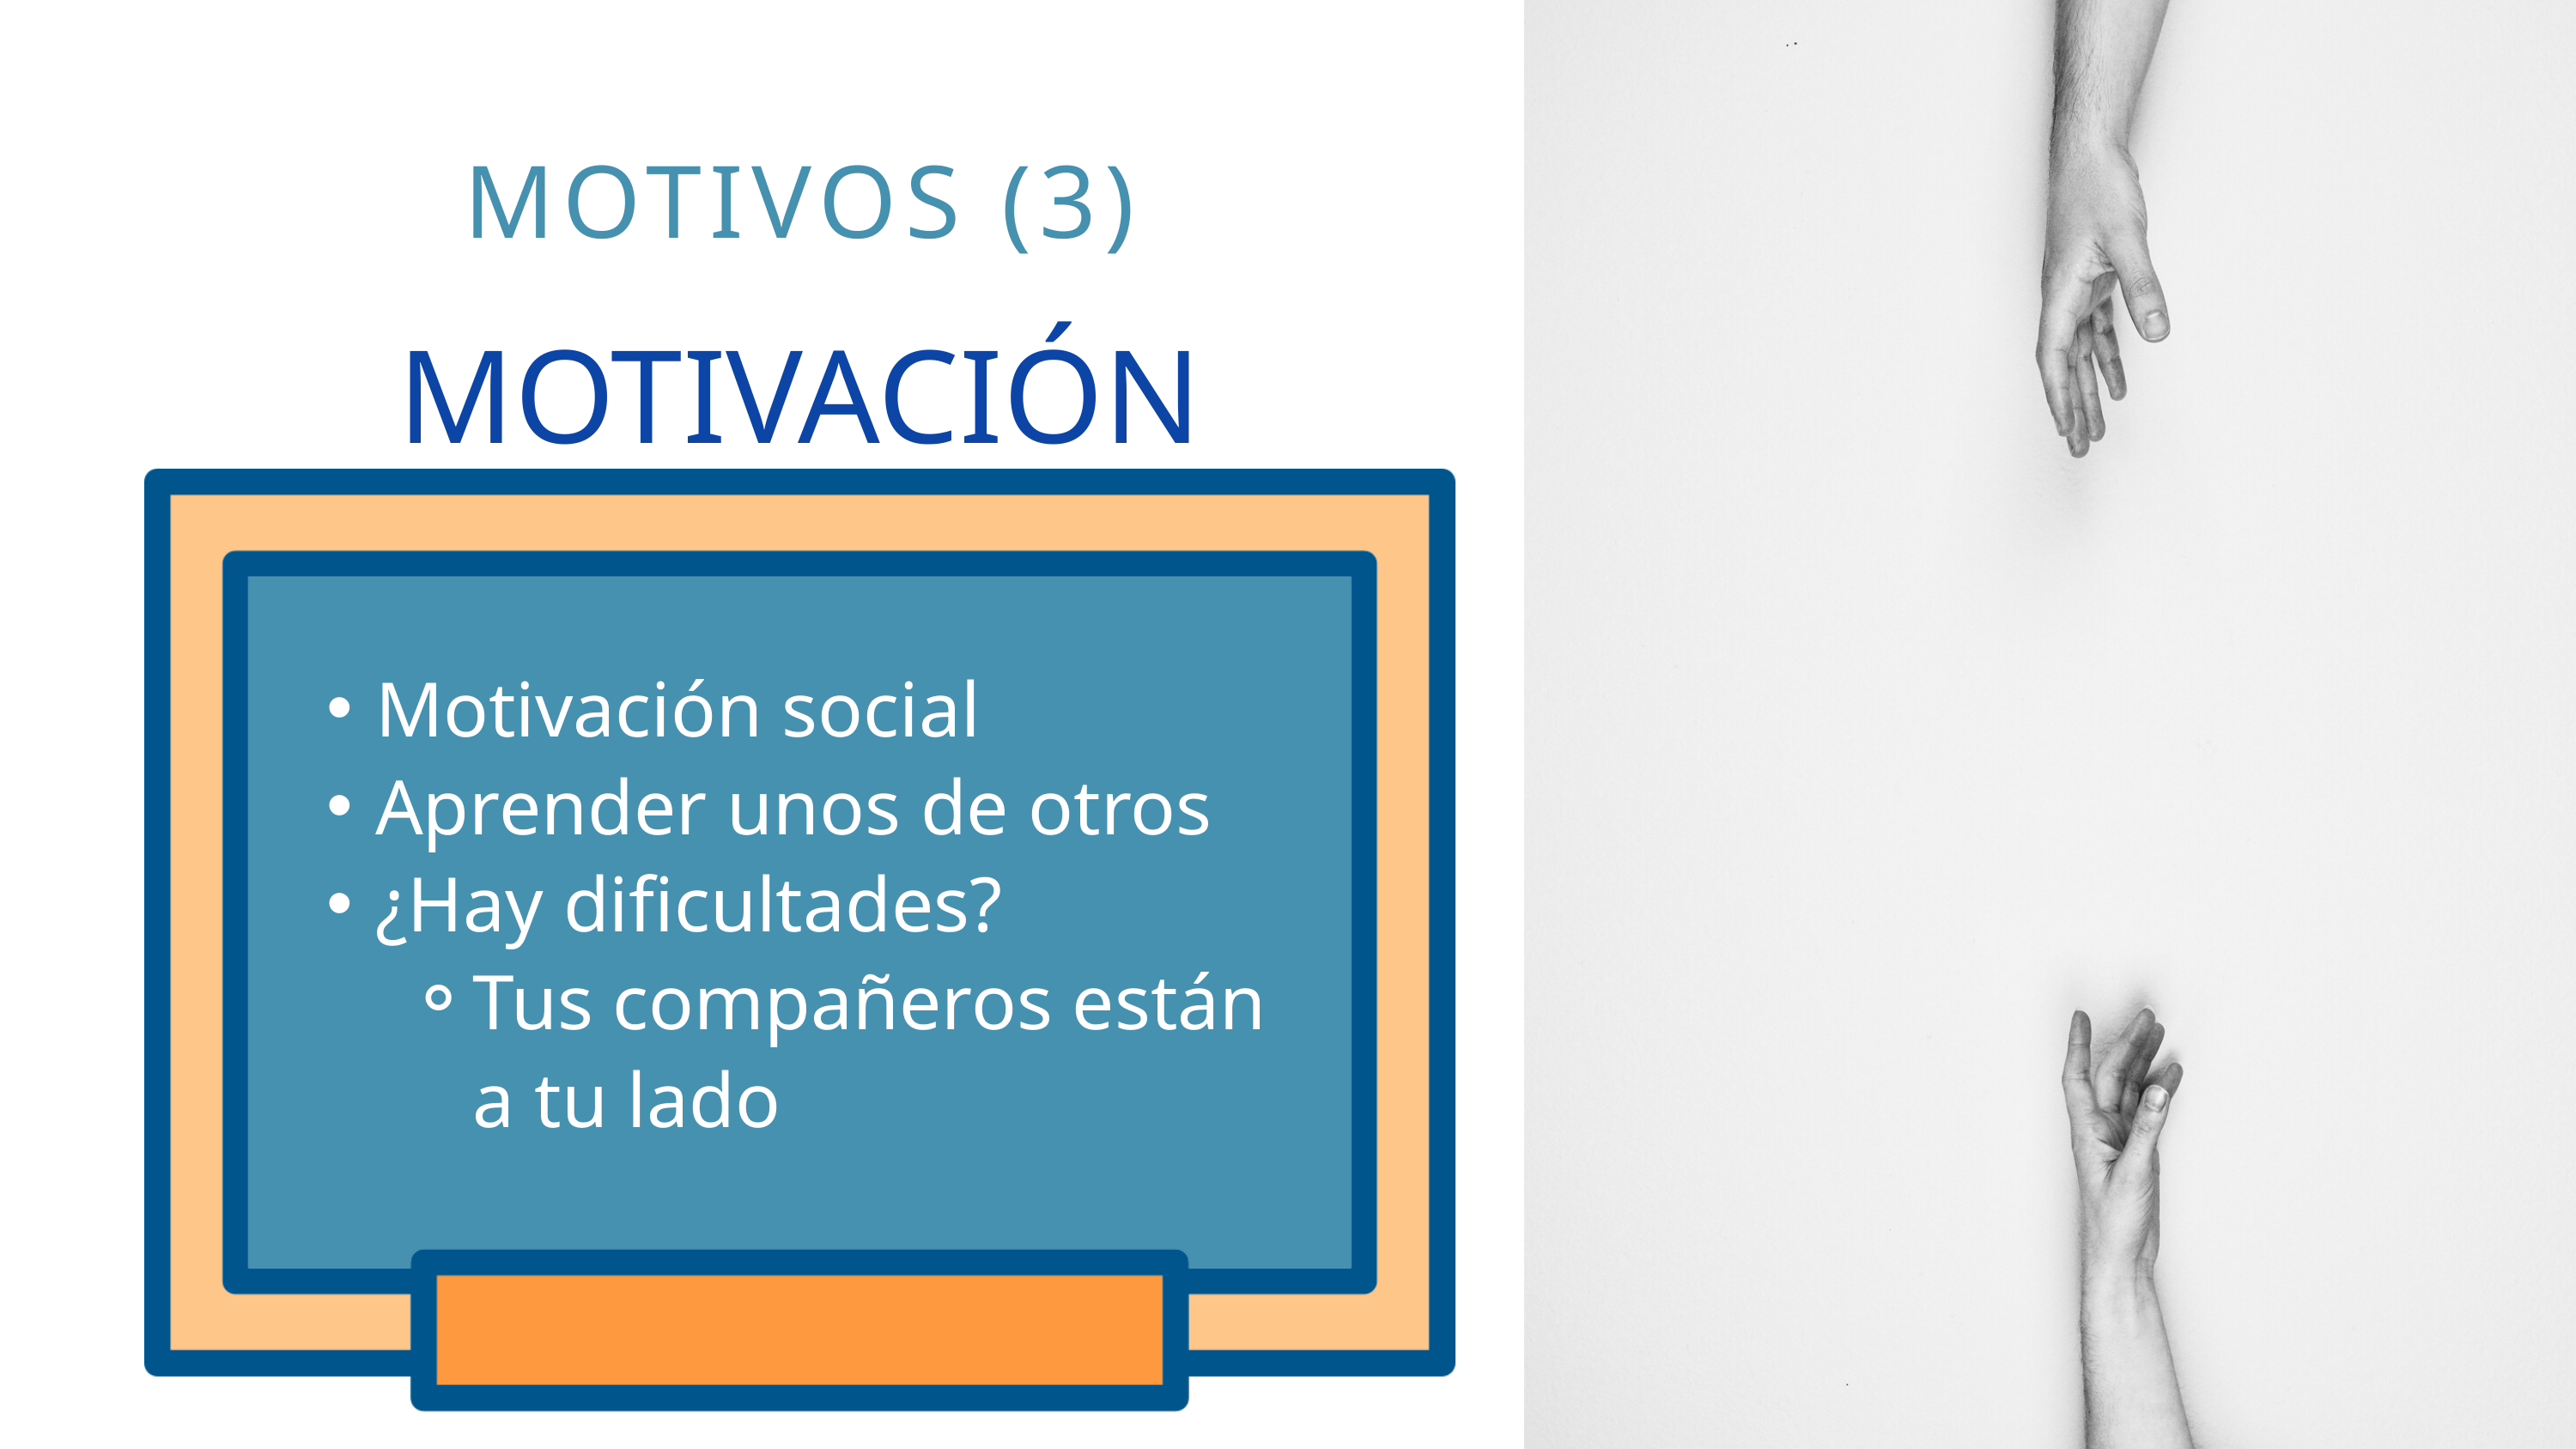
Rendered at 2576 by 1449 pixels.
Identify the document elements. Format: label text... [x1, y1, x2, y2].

text_box Motivación social Aprender unos de otros ¿Hay dificultades? Tus compañeros están a tu lado [277, 654, 1322, 1143]
picture [144, 469, 1455, 1412]
text_box MOTIVACIÓN [47, 314, 1524, 470]
picture [1524, 0, 2576, 1449]
text_box MOTIVOS (3) [204, 158, 1395, 259]
